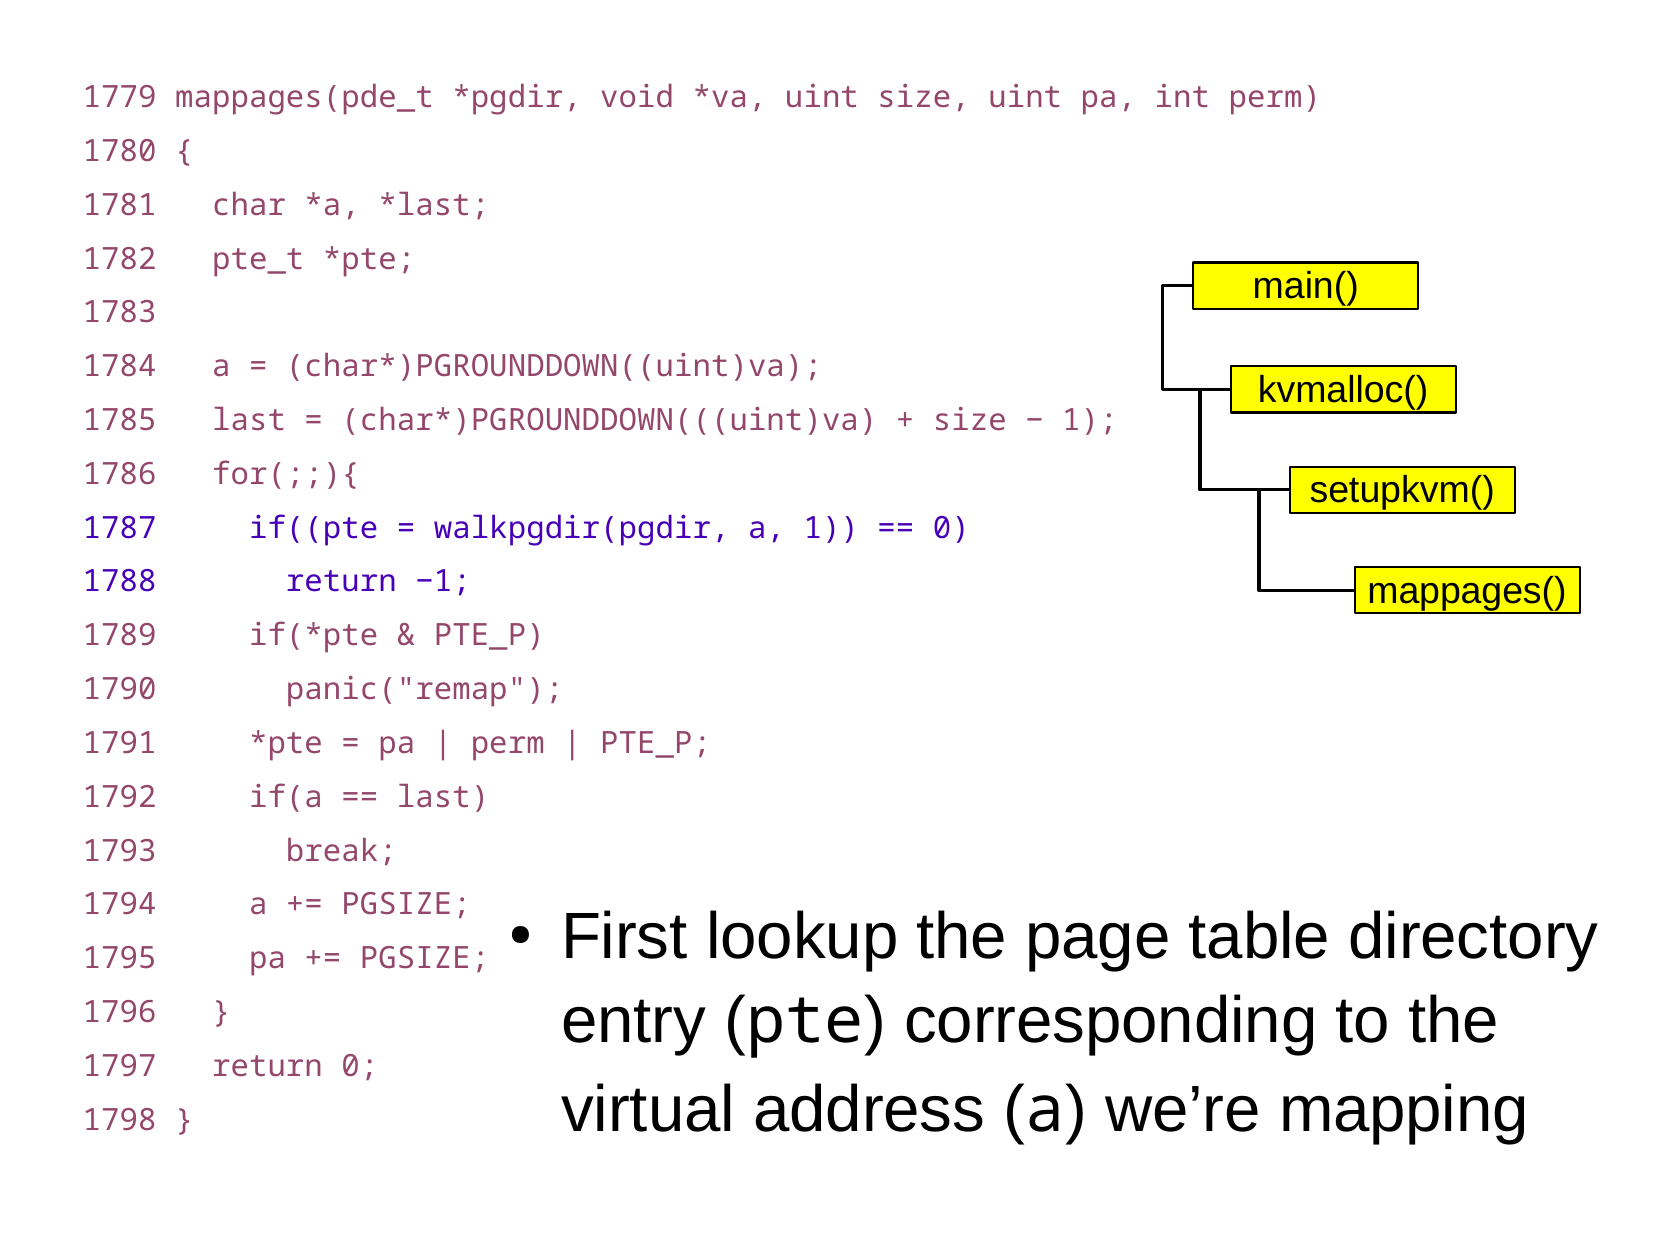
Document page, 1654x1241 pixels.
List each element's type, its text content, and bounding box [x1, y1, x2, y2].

text_box kvmalloc() [1230, 366, 1456, 413]
text_box setupkvm() [1289, 466, 1515, 513]
text_box mappages() [1354, 567, 1580, 614]
list First lookup the page table directory entry (pte) corresponding to the virtual address (a) we’re mapping [491, 899, 1613, 1163]
list 1779 mappages(pde_t *pgdir, void *va, uint size, uint pa, int perm) 1780 { 1781 char *a, *last; 1782 pte_t *pte; 1783 1784 a = (char*)PGROUNDDOWN((uint)va); 1785 last = (char*)PGROUNDDOWN(((uint)va) + size − 1); 1786 for(;;){ 1787 if((pte = walkpgdir(pgdir, a, 1)) == 0) 1788 return −1; 1789 if(*pte & PTE_P) 1790 panic("remap"); 1791 *pte = pa | perm | PTE_P; 1792 if(a == last) 1793 break; 1794 a += PGSIZE; 1795 pa += PGSIZE; 1796 } 1797 return 0; 1798 } [82, 75, 1571, 1163]
text_box main() [1193, 262, 1419, 309]
